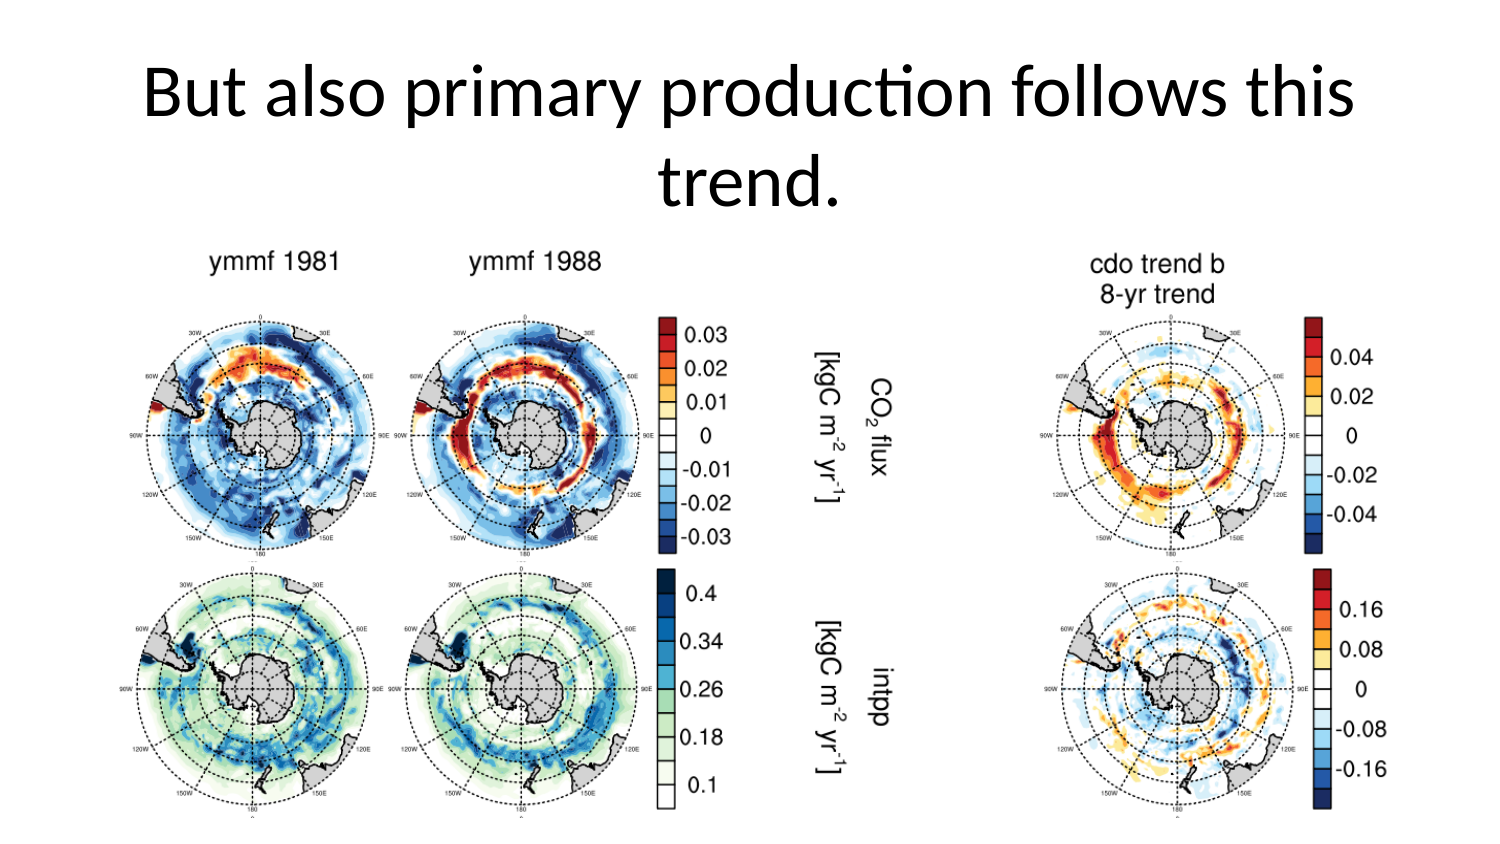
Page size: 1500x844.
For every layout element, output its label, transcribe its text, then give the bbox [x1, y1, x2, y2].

title But also primary production follows this trend. [75, 33, 1426, 175]
picture [94, 238, 1397, 818]
